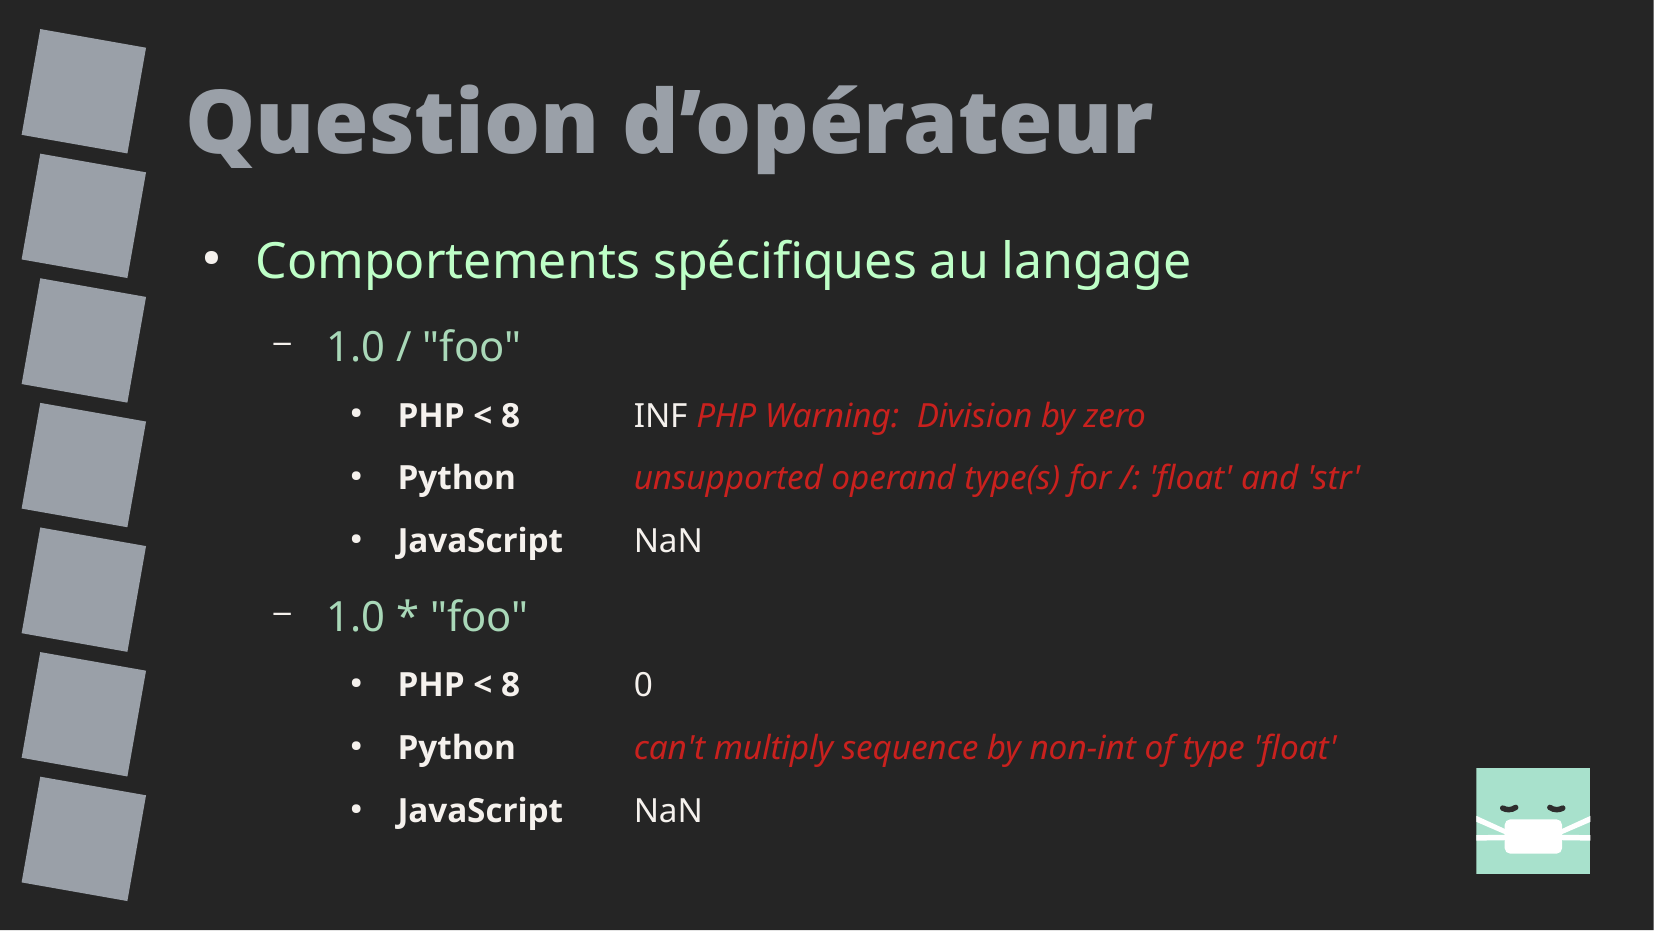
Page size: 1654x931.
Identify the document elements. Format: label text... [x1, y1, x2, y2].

list Comportements spécifiques au langage 1.0 / "foo" PHP < 8 INF PHP Warning: Division by zero Python unsupported operand type(s) for /: 'float' and 'str' JavaScript NaN 1.0 * "foo" PHP < 8 0 Python can't multiply sequence by non-int of type 'float' JavaScript NaN [184, 225, 1636, 901]
title Question d’opérateur [184, 59, 1654, 154]
picture [1476, 767, 1591, 874]
